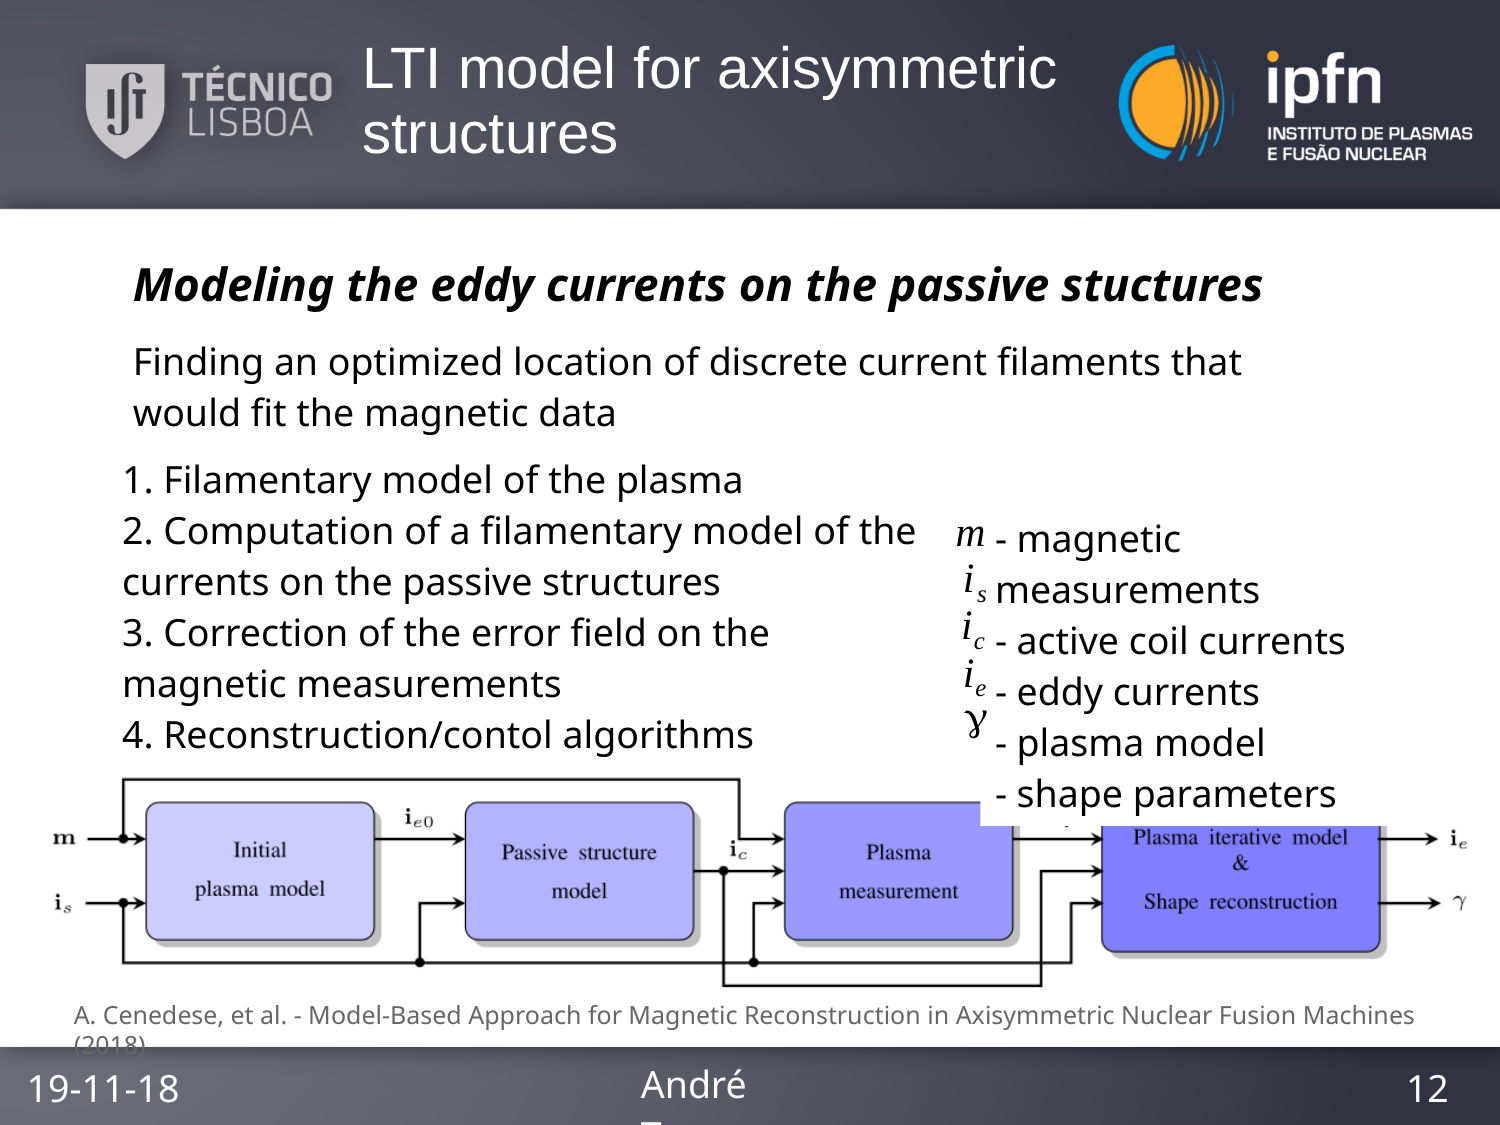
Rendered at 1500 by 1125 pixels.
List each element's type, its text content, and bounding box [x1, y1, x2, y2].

title LTI model for axisymmetric structures [362, 23, 1087, 178]
text_box 1. Filamentary model of the plasma 2. Computation of a filamentary model of the currents on the passive structures 3. Correction of the error field on the magnetic measurements 4. Reconstruction/contol algorithms [107, 445, 945, 756]
text_box A. Cenedese, et al. - Model-Based Approach for Magnetic Reconstruction in Axisymmetric Nuclear Fusion Machines (2018) [59, 992, 1465, 1039]
text_box - magnetic measurements - active coil currents - eddy currents - plasma model - shape parameters [980, 504, 1465, 756]
chart [956, 708, 996, 741]
picture [0, 0, 1500, 1125]
chart [949, 509, 994, 703]
text_box Modeling the eddy currents on the passive stuctures [118, 245, 1382, 319]
text_box Finding an optimized location of discrete current filaments that would fit the magnetic data [118, 327, 1264, 438]
